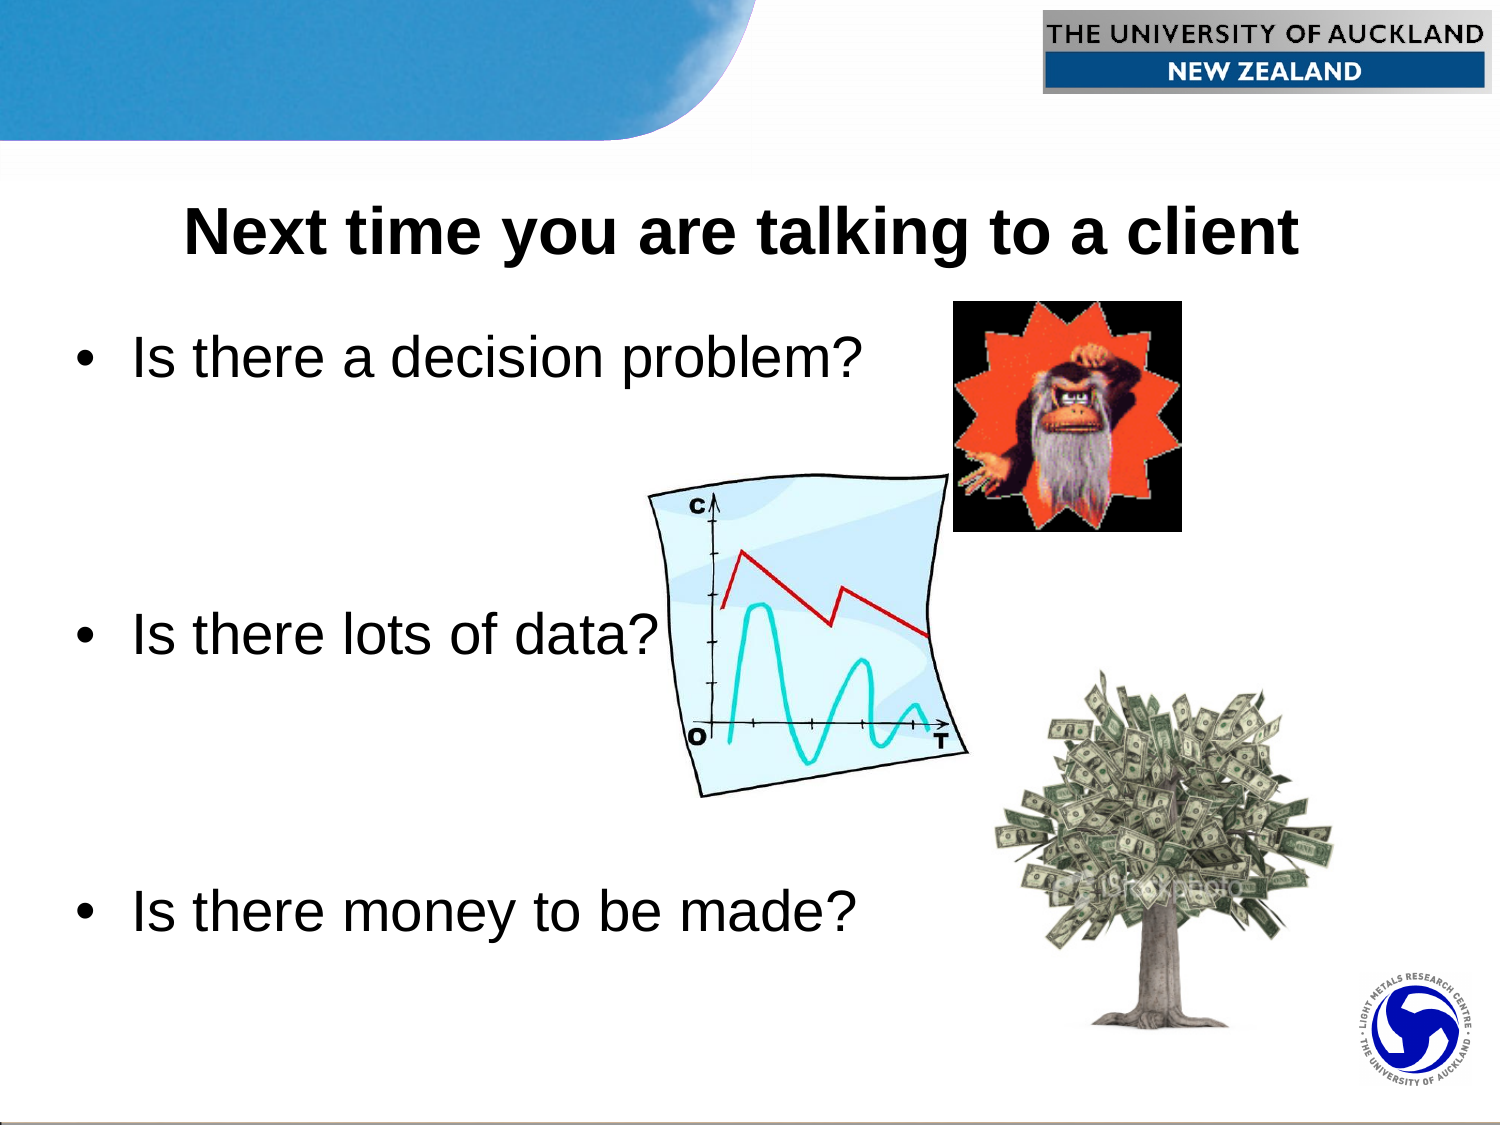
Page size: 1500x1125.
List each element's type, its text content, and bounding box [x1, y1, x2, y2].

title Next time you are talking to a client [67, 174, 1418, 288]
chart [697, 621, 816, 681]
picture [1359, 972, 1472, 1086]
picture [0, 0, 1500, 181]
list Is there a decision problem? Is there lots of data? Is there money to be made? [75, 324, 1426, 1026]
picture [953, 301, 1182, 532]
picture [974, 649, 1352, 1056]
